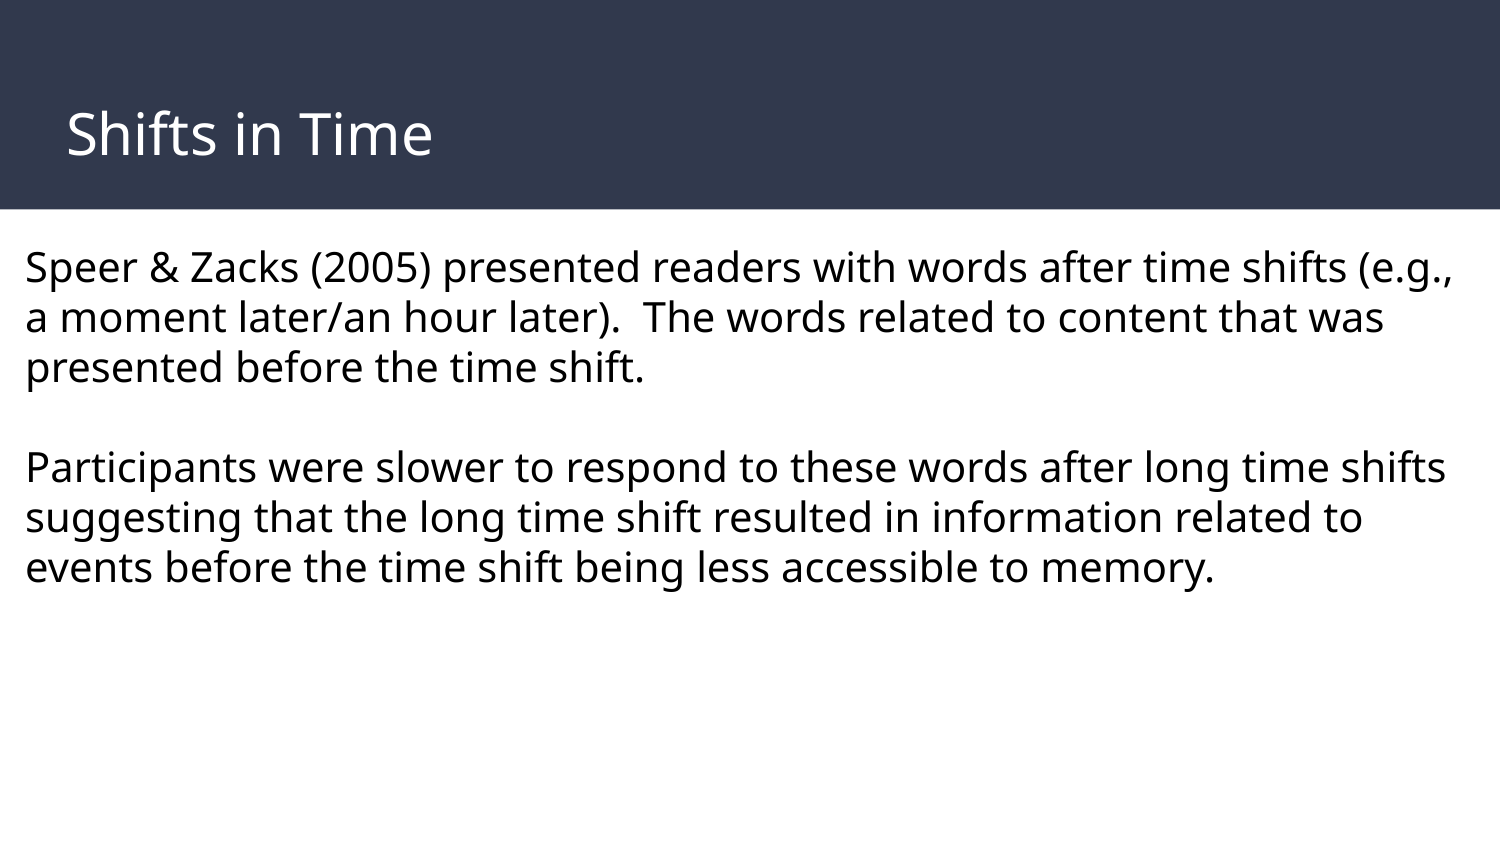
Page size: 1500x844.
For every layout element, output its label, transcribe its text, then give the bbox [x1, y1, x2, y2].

title Shifts in Time [51, 82, 1449, 185]
text_box Speer & Zacks (2005) presented readers with words after time shifts (e.g., a moment later/an hour later). The words related to content that was presented before the time shift. Participants were slower to respond to these words after long time shifts suggesting that the long time shift resulted in information related to events before the time shift being less accessible to memory. [10, 226, 1485, 835]
